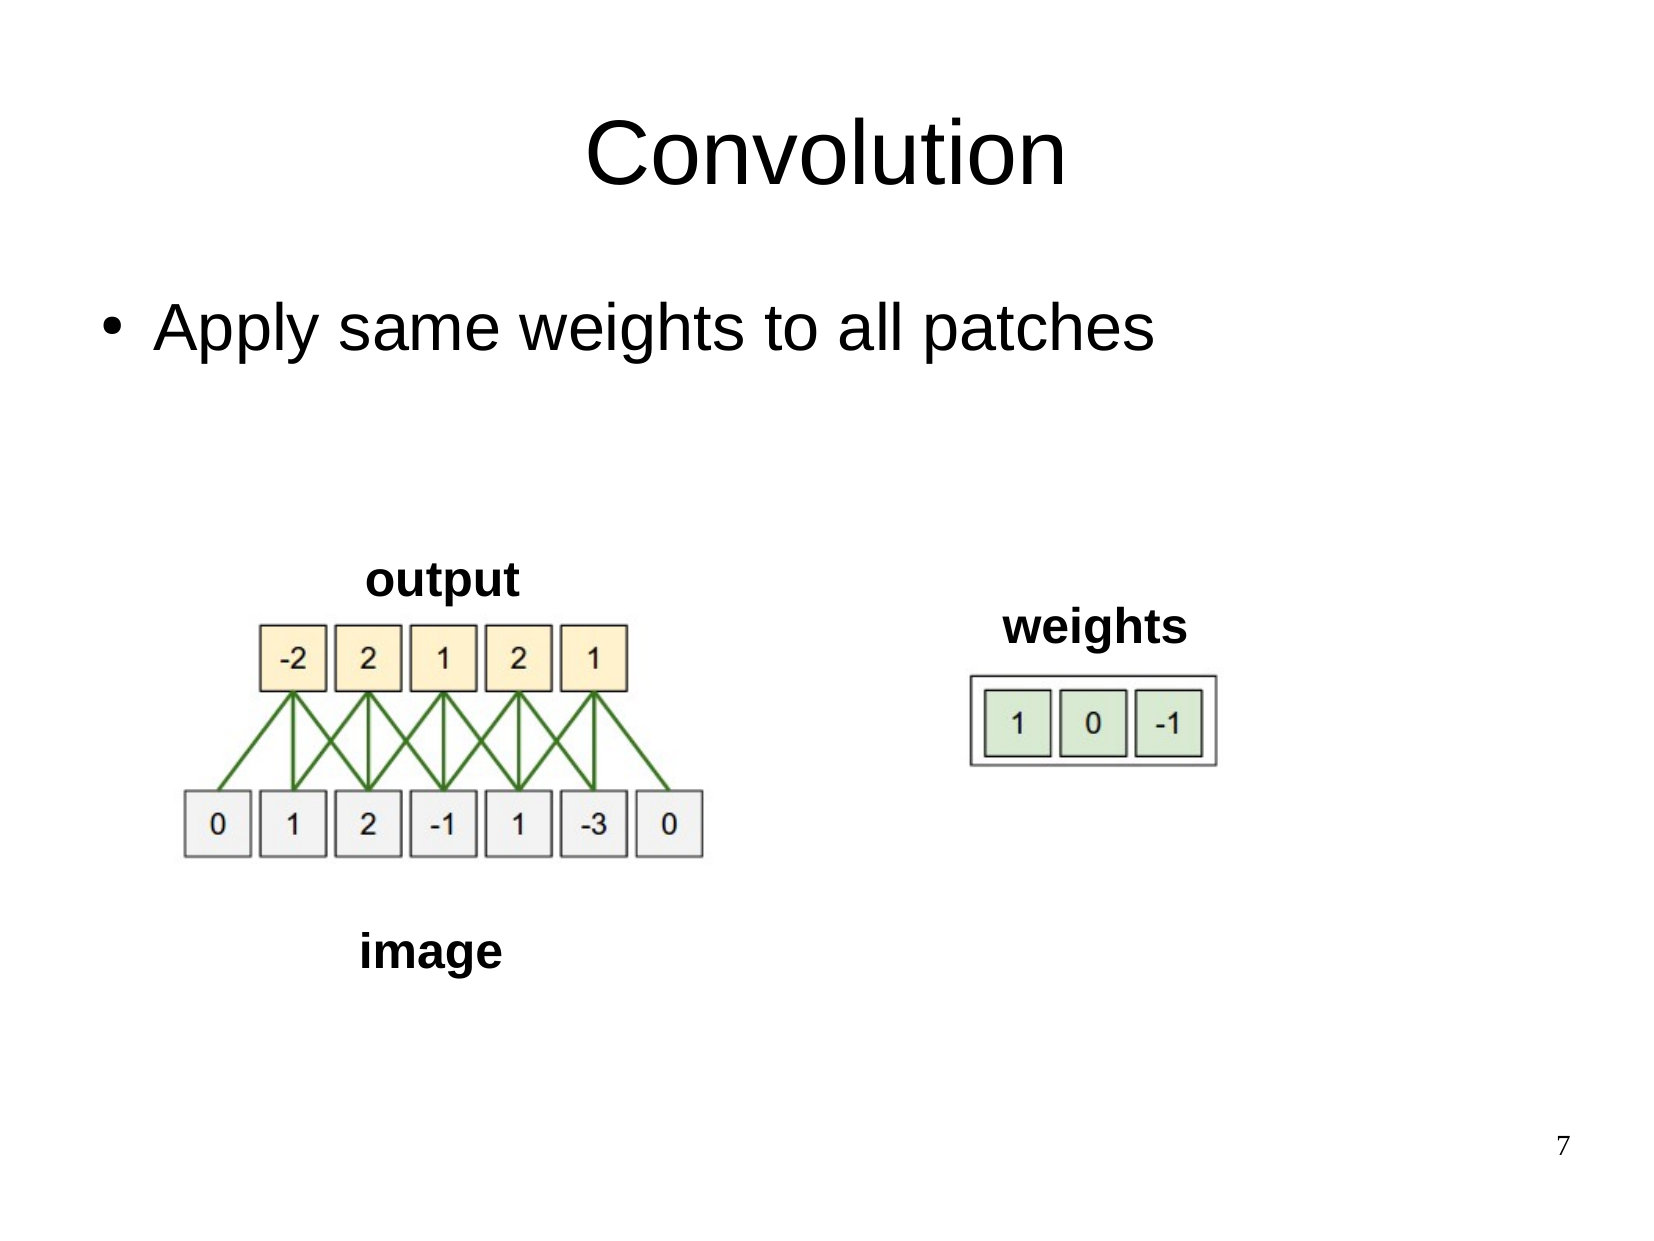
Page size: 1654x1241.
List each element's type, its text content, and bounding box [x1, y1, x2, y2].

title Convolution [82, 49, 1571, 257]
list Apply same weights to all patches [82, 290, 1571, 1010]
text_box image [344, 932, 519, 987]
picture [959, 660, 1229, 786]
picture [165, 561, 724, 932]
text_box weights [987, 590, 1204, 662]
text_box output [350, 543, 536, 615]
